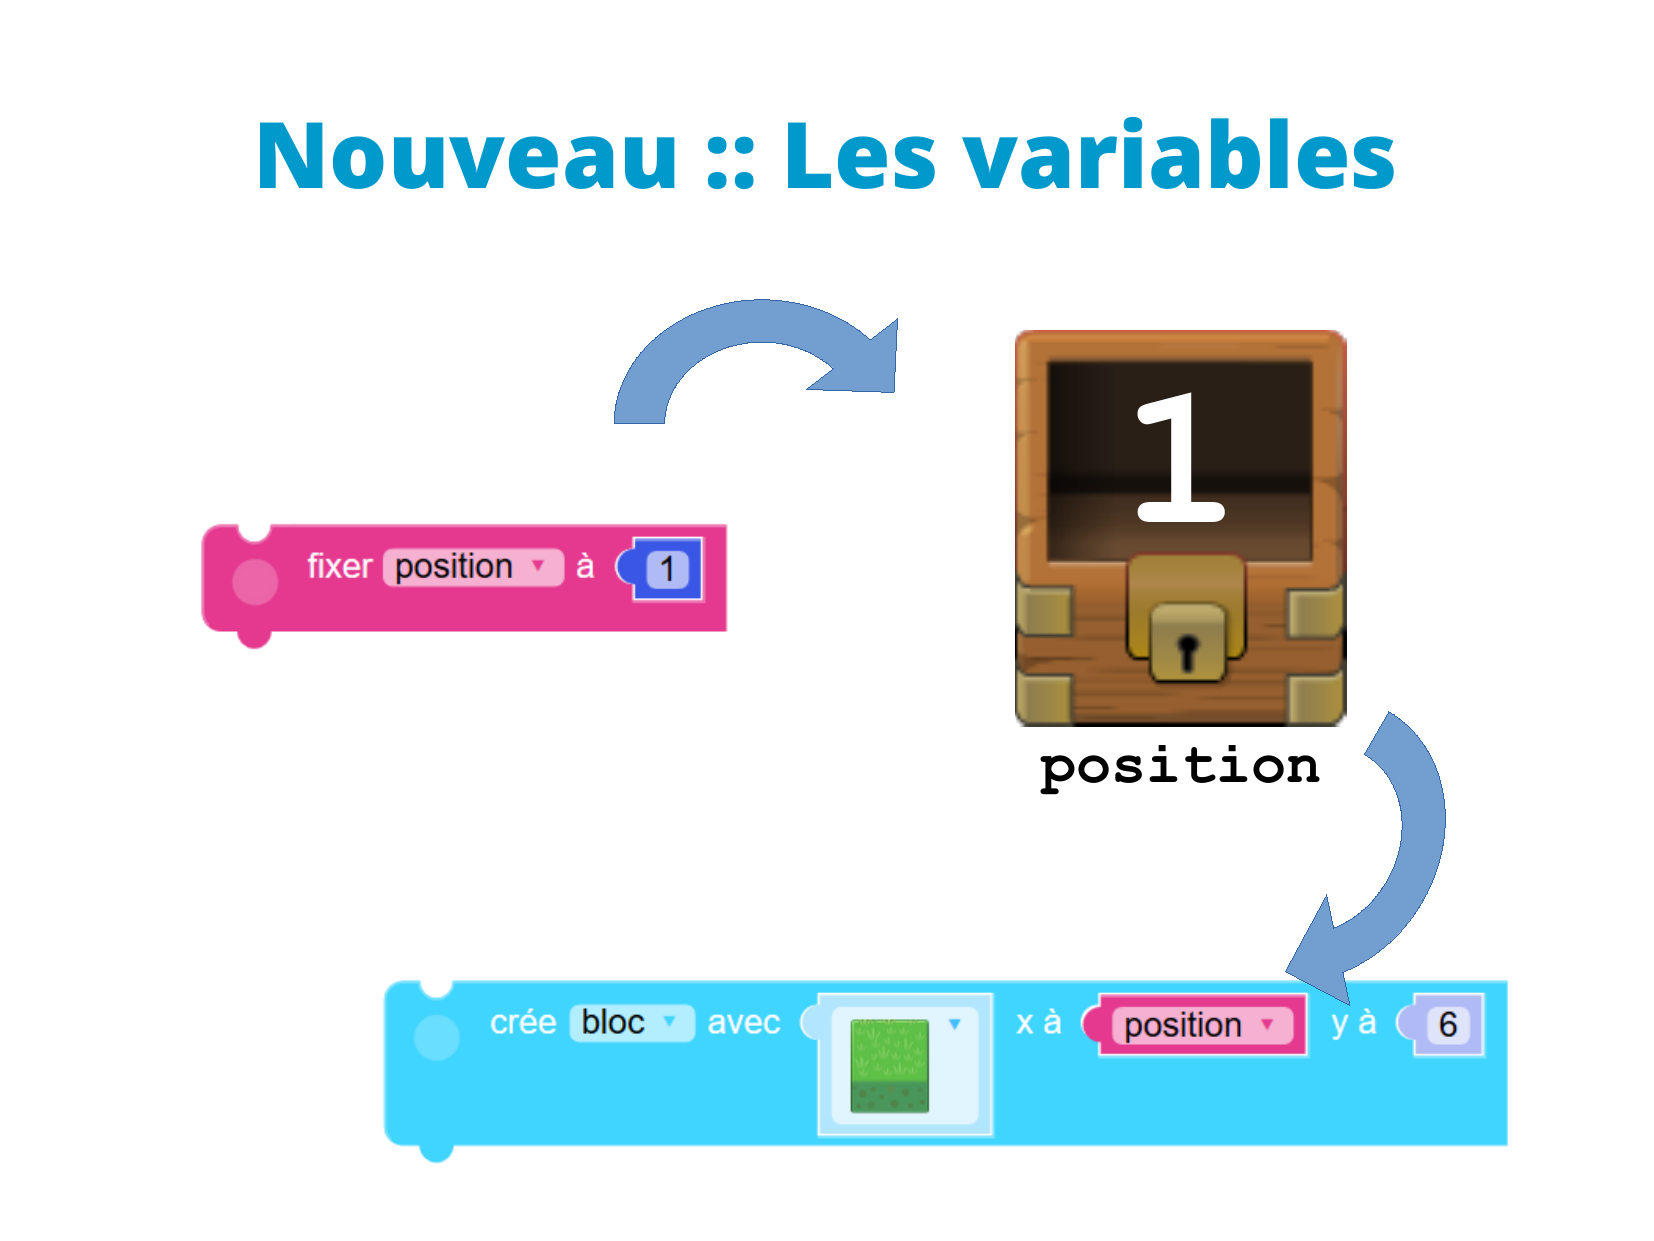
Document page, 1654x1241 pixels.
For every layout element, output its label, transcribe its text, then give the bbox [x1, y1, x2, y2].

title Nouveau :: Les variables [82, 49, 1571, 257]
text_box [614, 299, 898, 424]
picture [377, 968, 1530, 1178]
text_box [1285, 711, 1446, 1006]
picture [1015, 330, 1347, 348]
text_box 1 [1015, 348, 1347, 590]
picture [189, 507, 745, 665]
picture [1015, 590, 1347, 726]
text_box position [1015, 726, 1347, 808]
